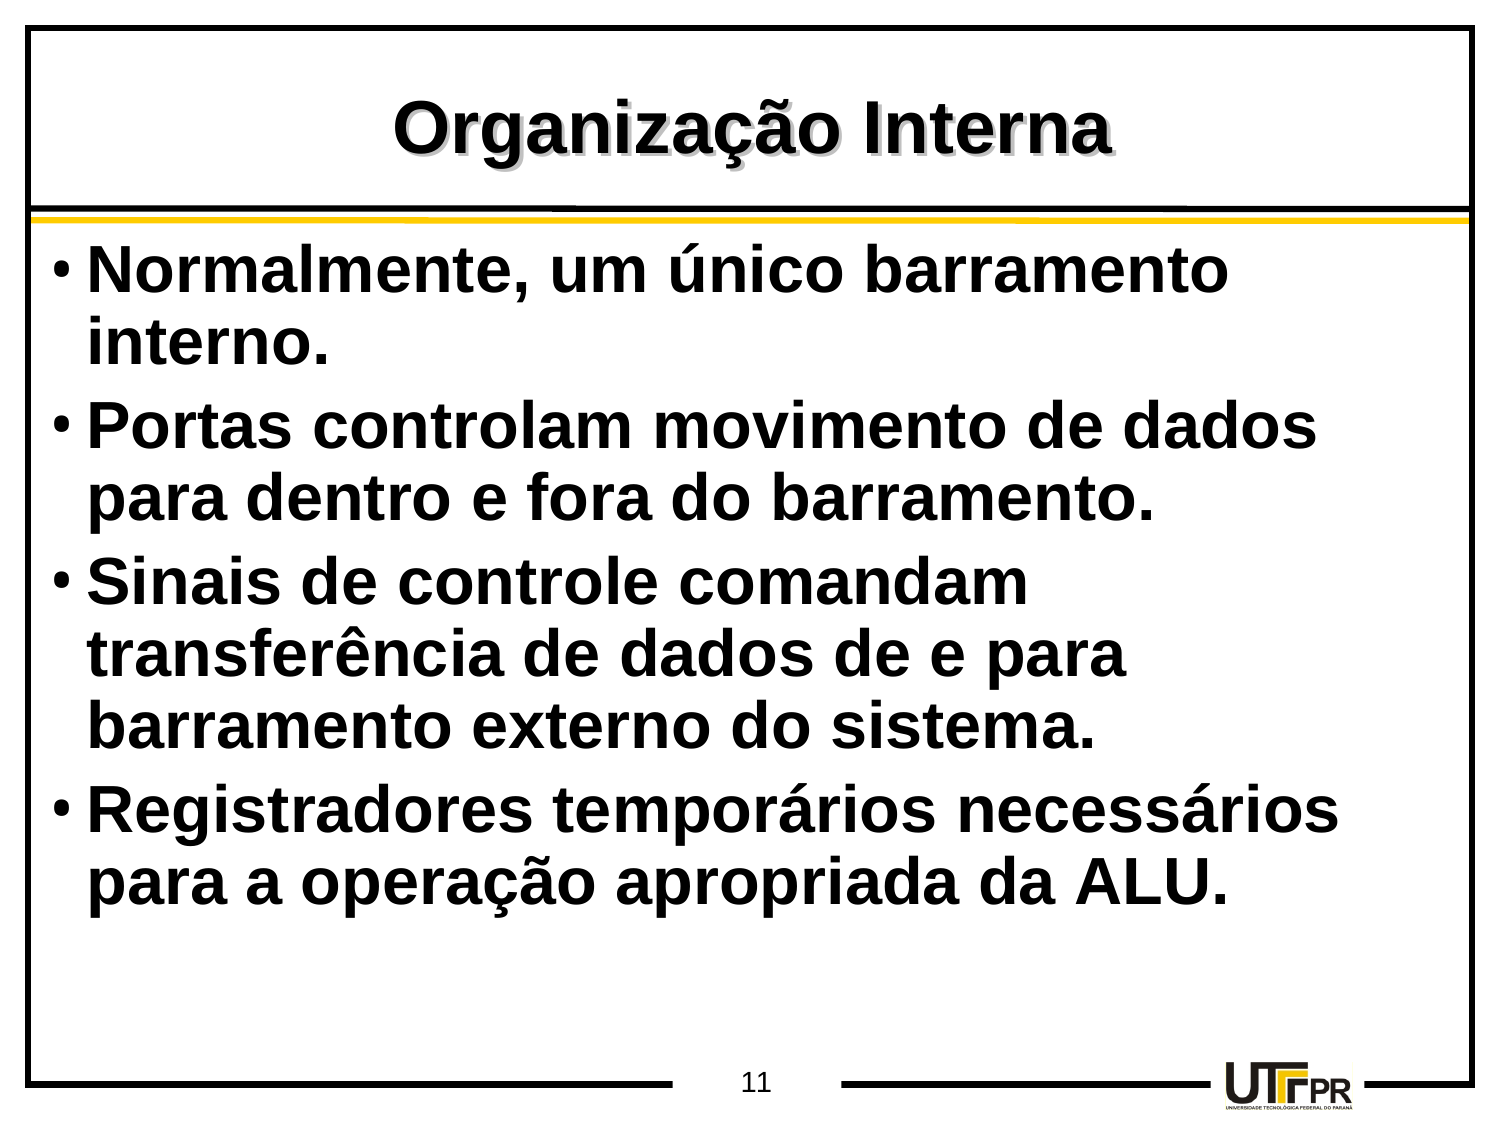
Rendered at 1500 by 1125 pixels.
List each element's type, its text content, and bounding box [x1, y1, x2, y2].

picture [1225, 1062, 1353, 1110]
list Normalmente, um único barramento interno. Portas controlam movimento de dados para dentro e fora do barramento. Sinais de controle comandam transferência de dados de e para barramento externo do sistema. Registradores temporários necessários para a operação apropriada da ALU. [34, 227, 1477, 971]
title Organização Interna [29, 85, 1477, 180]
